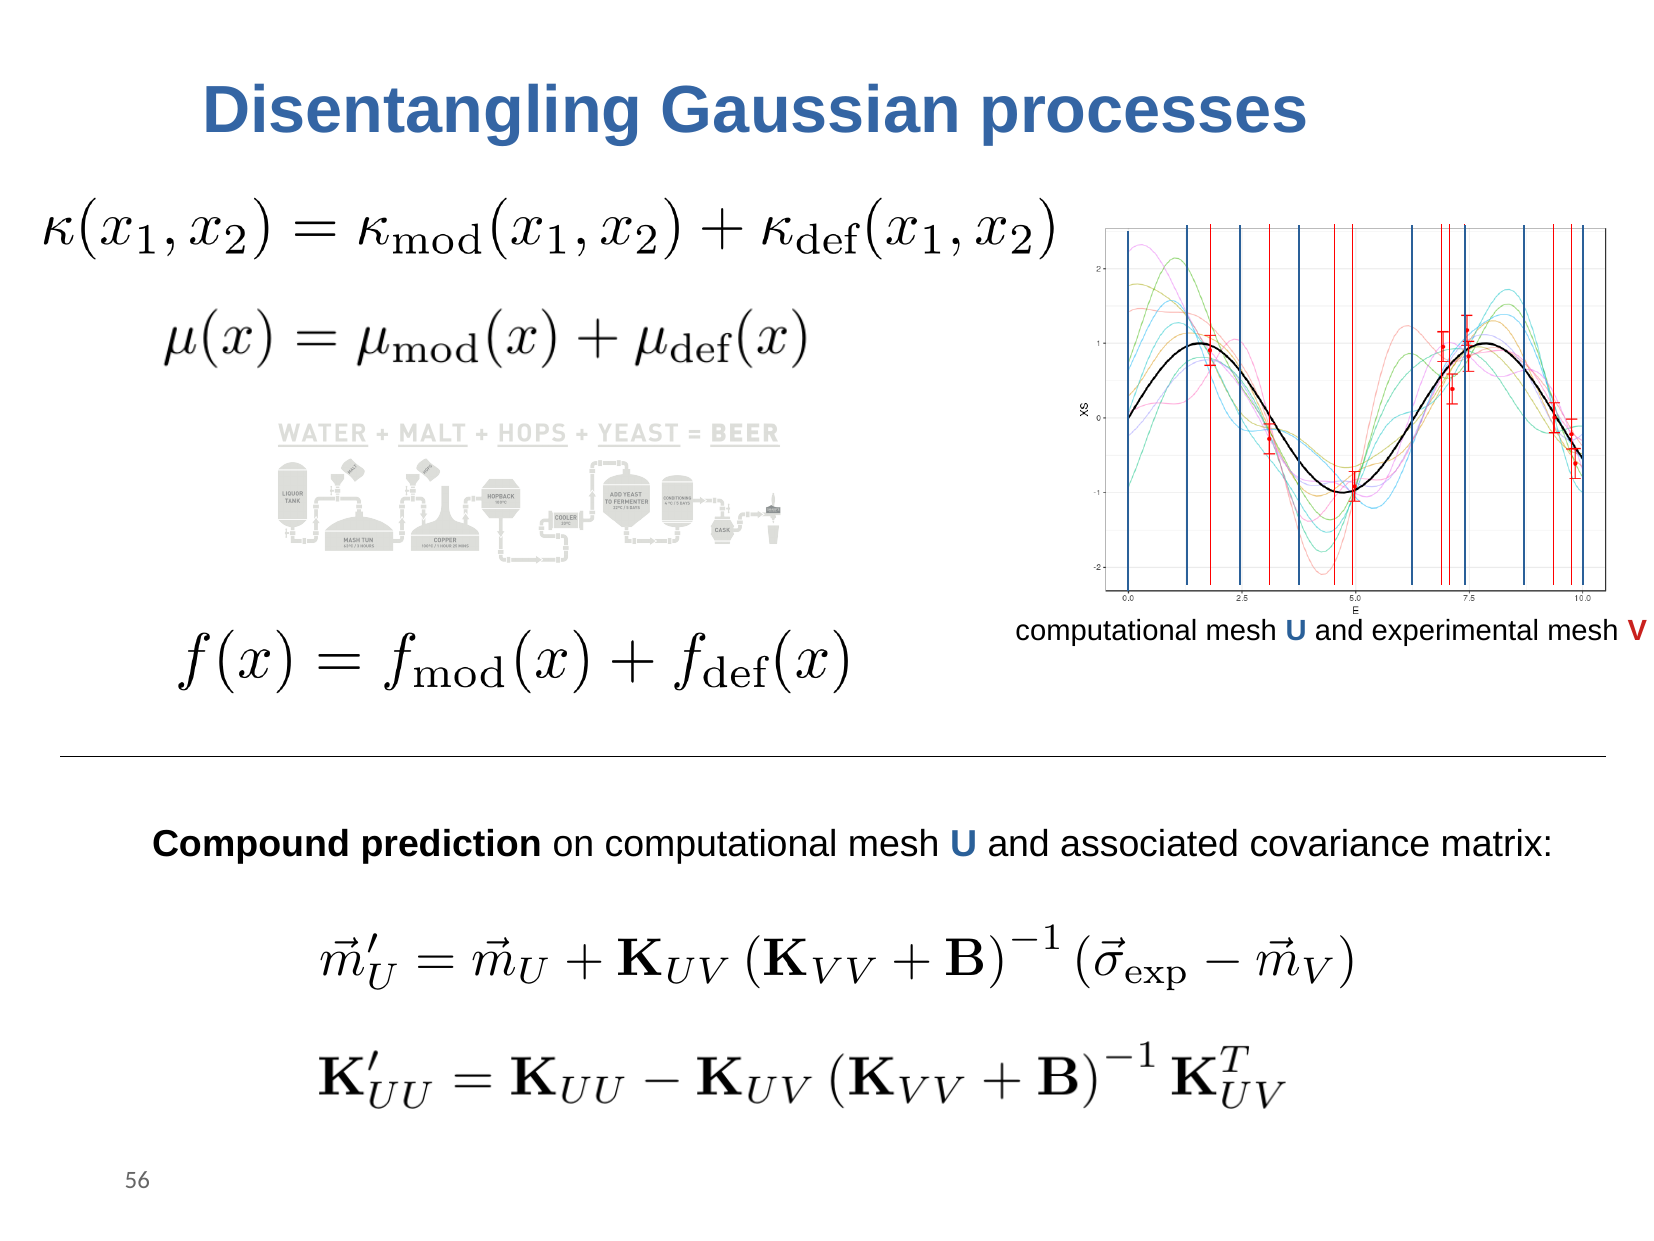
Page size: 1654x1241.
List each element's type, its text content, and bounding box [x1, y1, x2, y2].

picture [176, 625, 852, 697]
picture [157, 303, 811, 371]
text_box Compound prediction on computational mesh U and associated covariance matrix: [137, 814, 1576, 872]
picture [313, 1037, 1289, 1115]
picture [313, 914, 1357, 992]
picture [1077, 224, 1609, 606]
title Disentangling Gaussian processes [147, 5, 1365, 213]
picture [36, 195, 1057, 263]
text_box computational mesh U and experimental mesh V [1000, 606, 1654, 655]
picture [264, 415, 794, 573]
